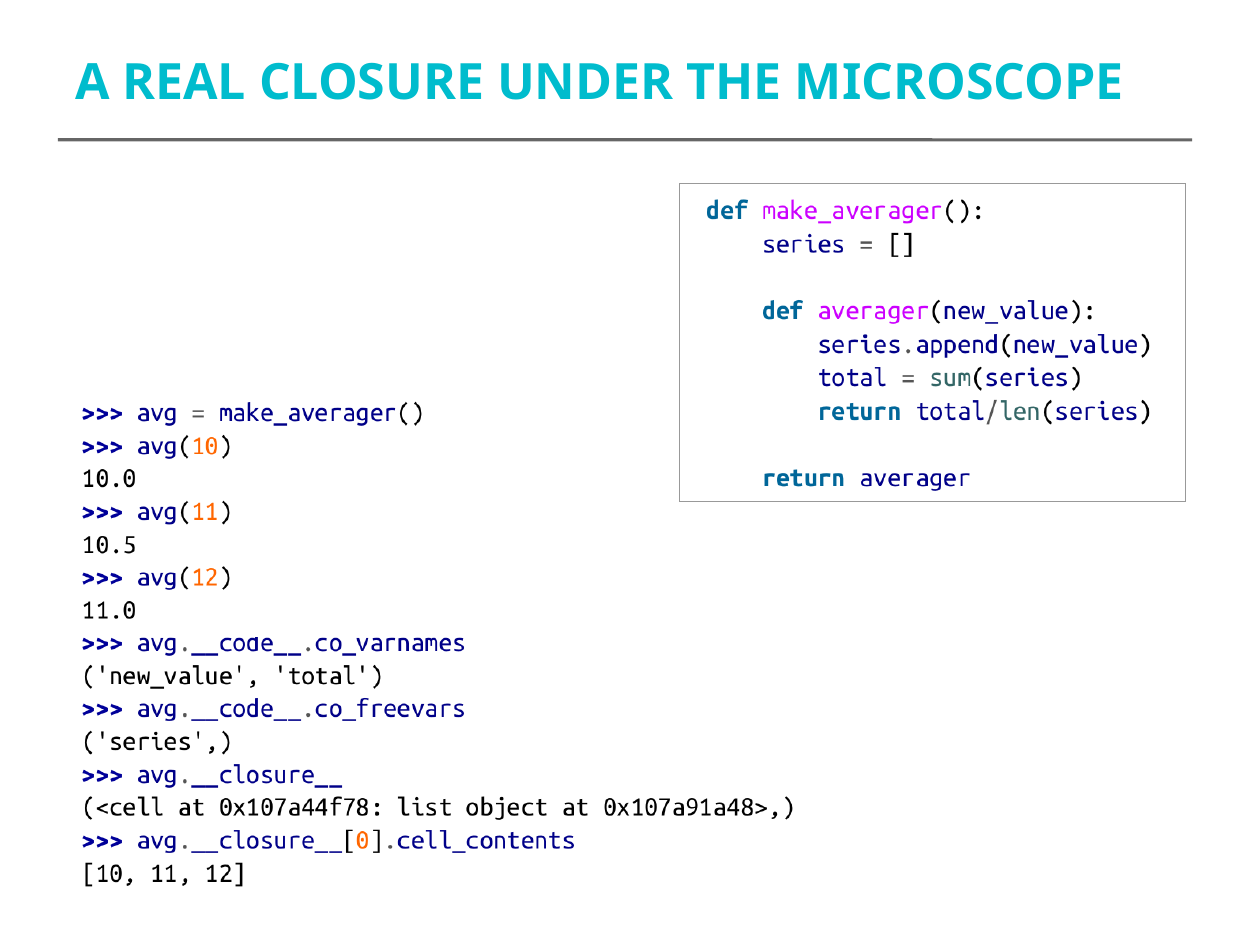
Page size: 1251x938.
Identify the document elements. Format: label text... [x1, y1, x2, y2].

picture [70, 183, 1186, 898]
title A REAL CLOSURE UNDER THE MICROSCOPE [62, 37, 1188, 122]
